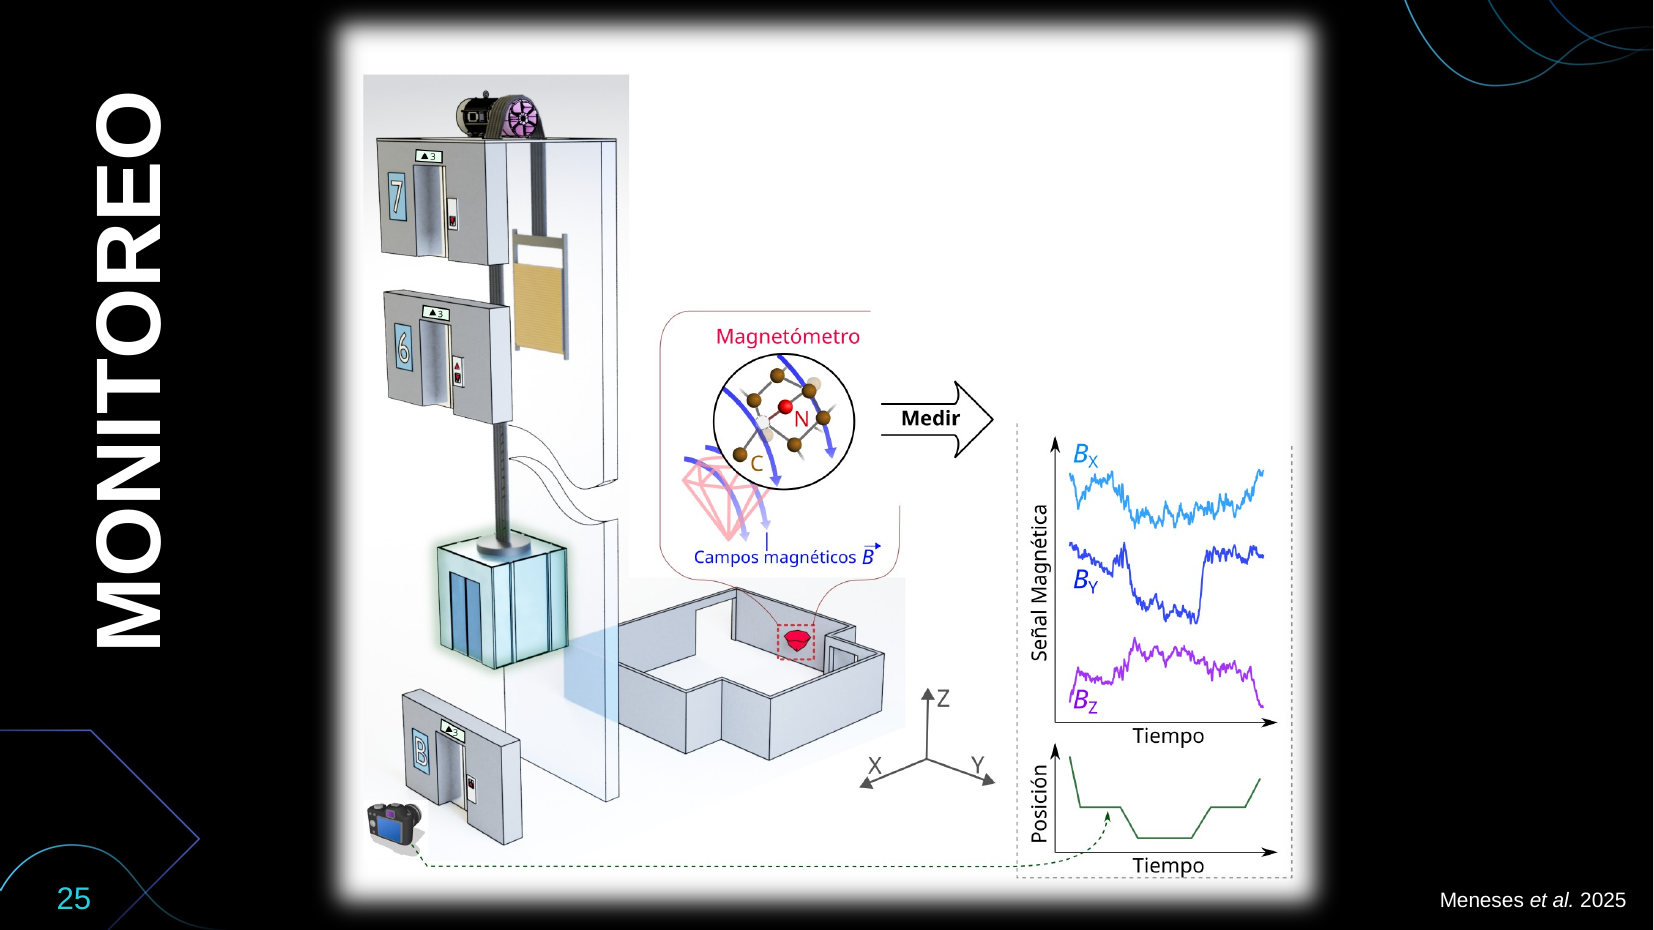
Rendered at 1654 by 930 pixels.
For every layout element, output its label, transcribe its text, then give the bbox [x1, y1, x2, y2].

text_box MONITOREO [70, 75, 188, 669]
picture [0, 0, 1654, 930]
text_box Meneses et al. 2025 [1425, 881, 1642, 920]
text_box <number> [42, 873, 215, 930]
